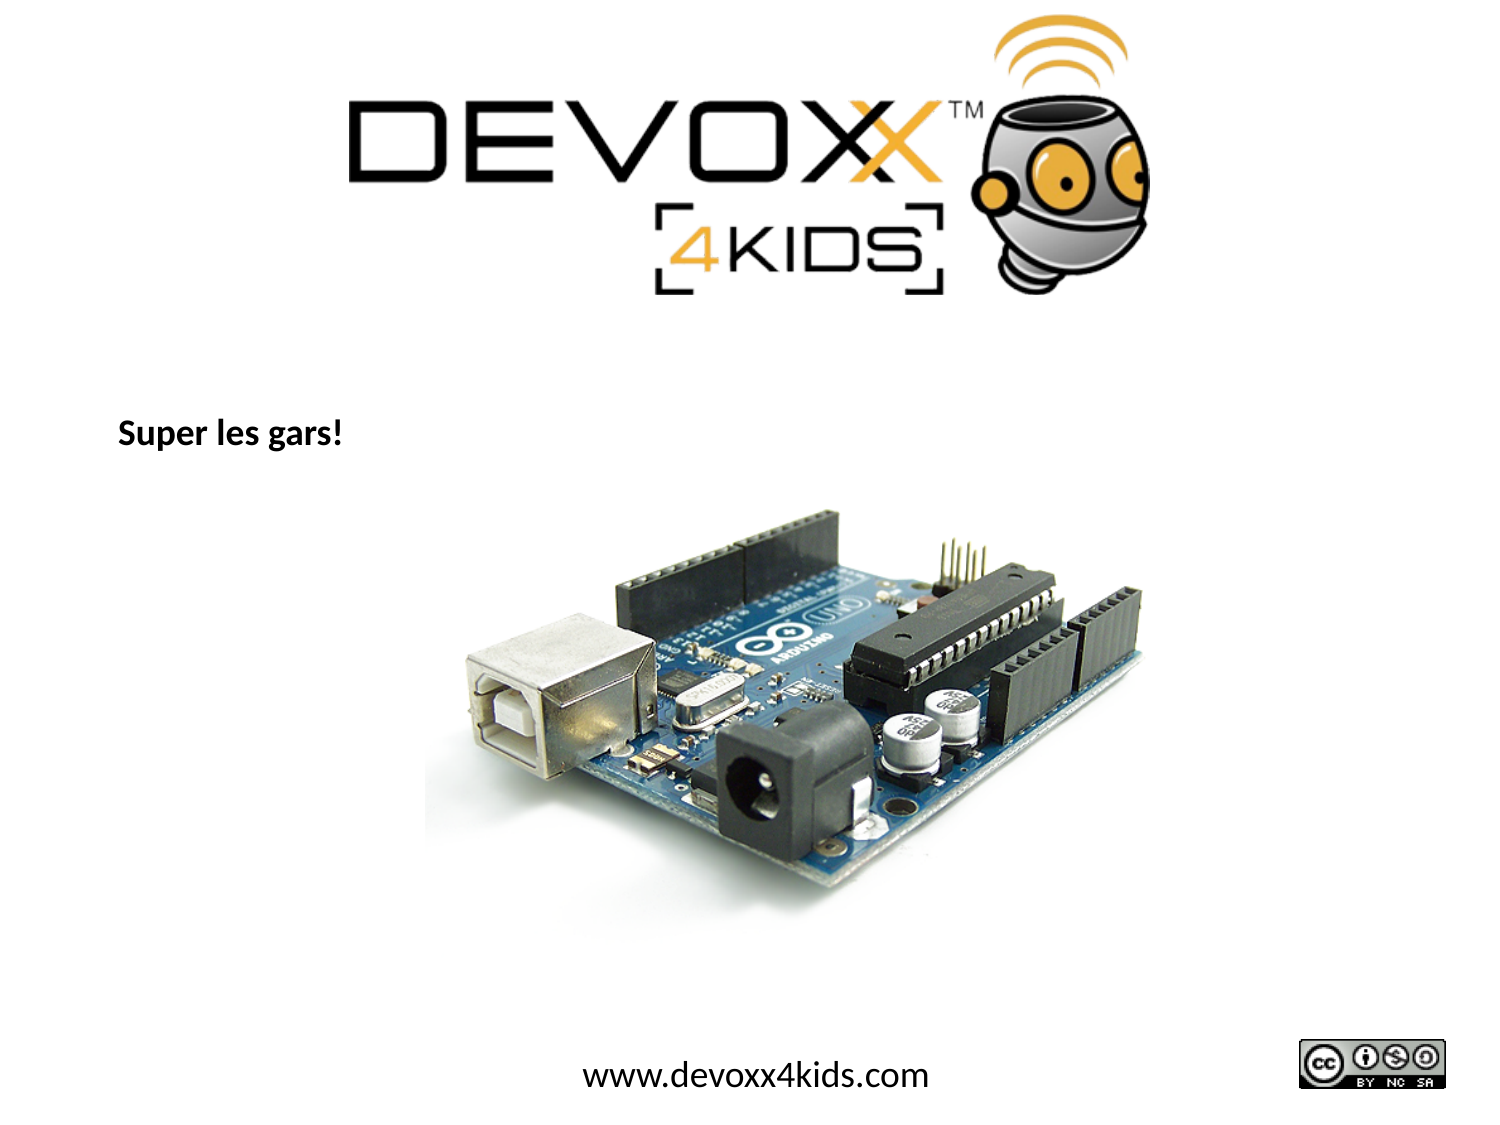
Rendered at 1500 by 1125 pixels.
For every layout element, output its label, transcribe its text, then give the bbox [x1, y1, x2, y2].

title Super les gars! [118, 380, 1394, 492]
picture [1299, 1039, 1446, 1089]
picture [425, 492, 1182, 1052]
picture [349, 14, 1182, 380]
